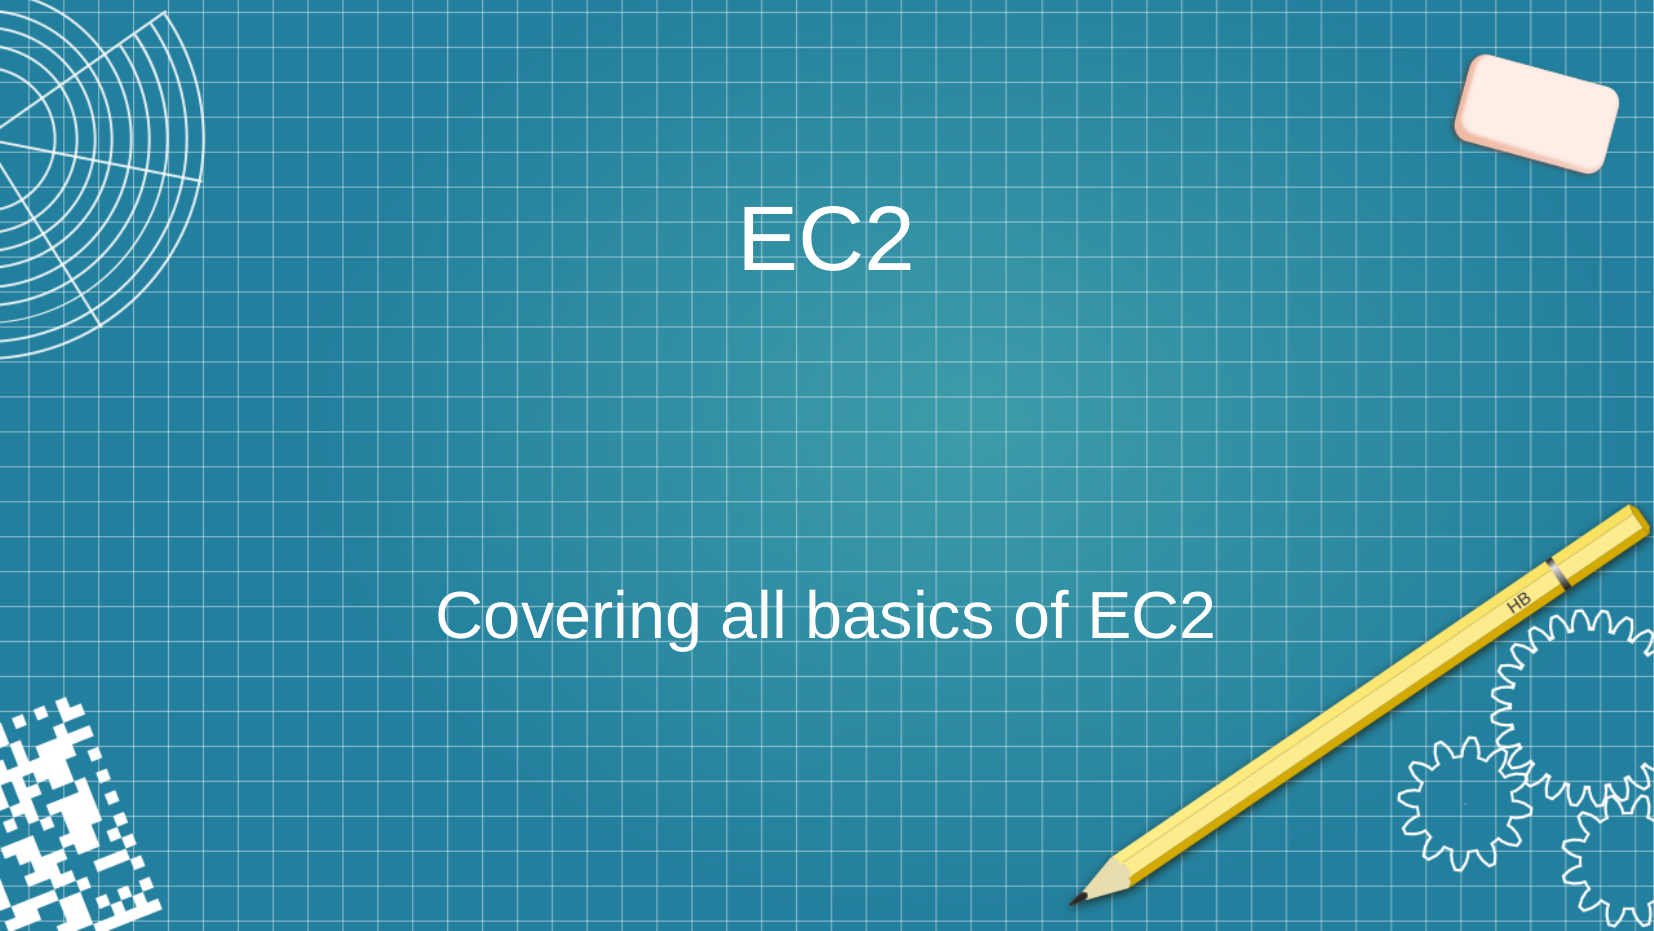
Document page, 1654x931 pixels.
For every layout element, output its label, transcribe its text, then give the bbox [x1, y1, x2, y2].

picture [0, 0, 1654, 931]
subtitle Covering all basics of EC2 [82, 389, 1571, 842]
title EC2 [82, 132, 1571, 346]
